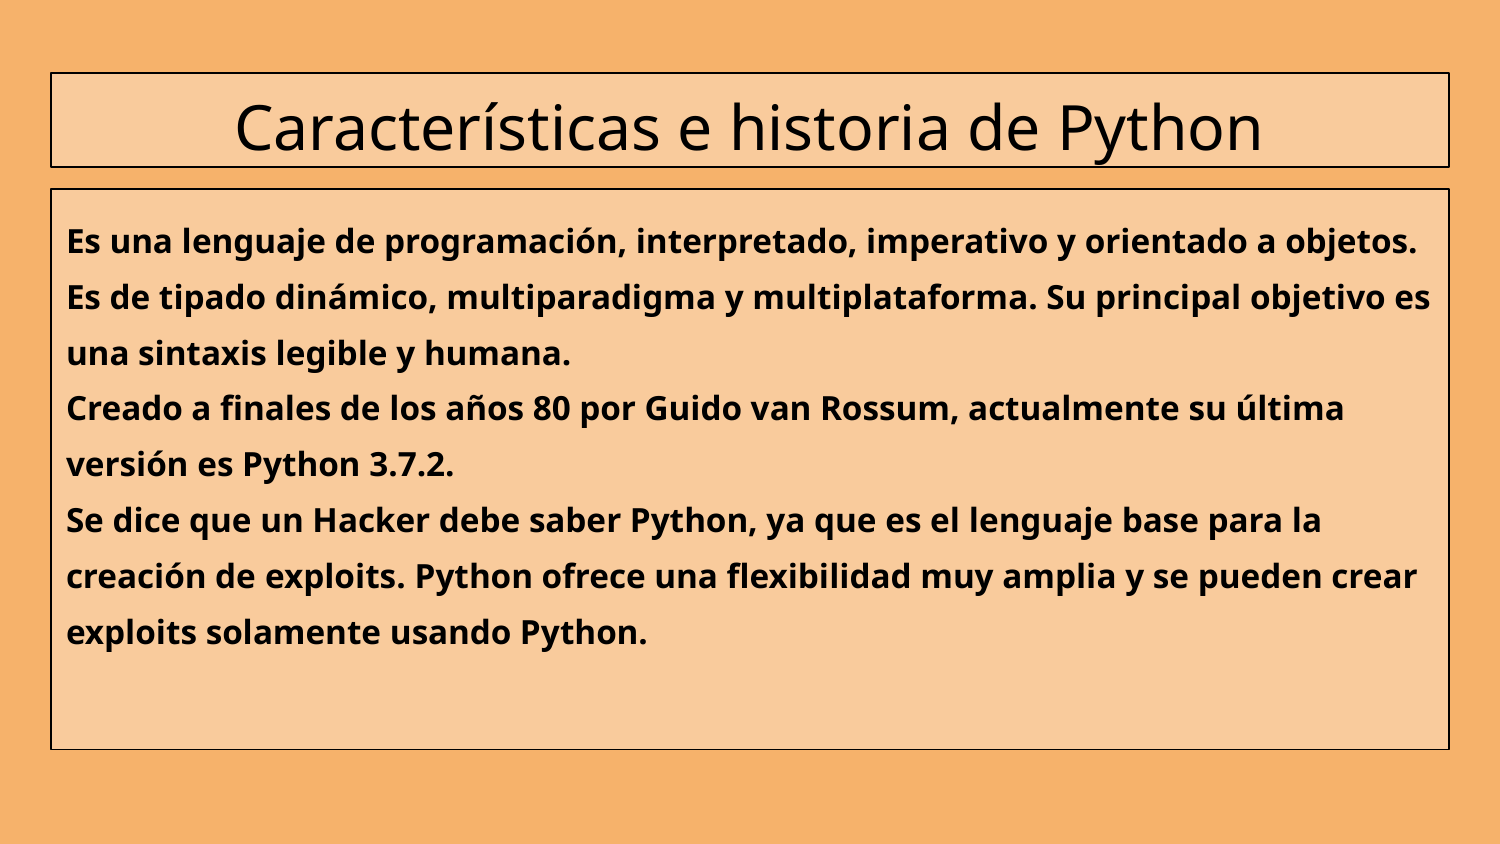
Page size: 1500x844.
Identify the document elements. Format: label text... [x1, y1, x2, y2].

title Características e historia de Python [51, 72, 1449, 167]
list Es una lenguaje de programación, interpretado, imperativo y orientado a objetos. Es de tipado dinámico, multiparadigma y multiplataforma. Su principal objetivo es una sintaxis legible y humana. Creado a finales de los años 80 por Guido van Rossum, actualmente su última versión es Python 3.7.2. Se dice que un Hacker debe saber Python, ya que es el lenguaje base para la creación de exploits. Python ofrece una flexibilidad muy amplia y se pueden crear exploits solamente usando Python. [51, 189, 1449, 750]
